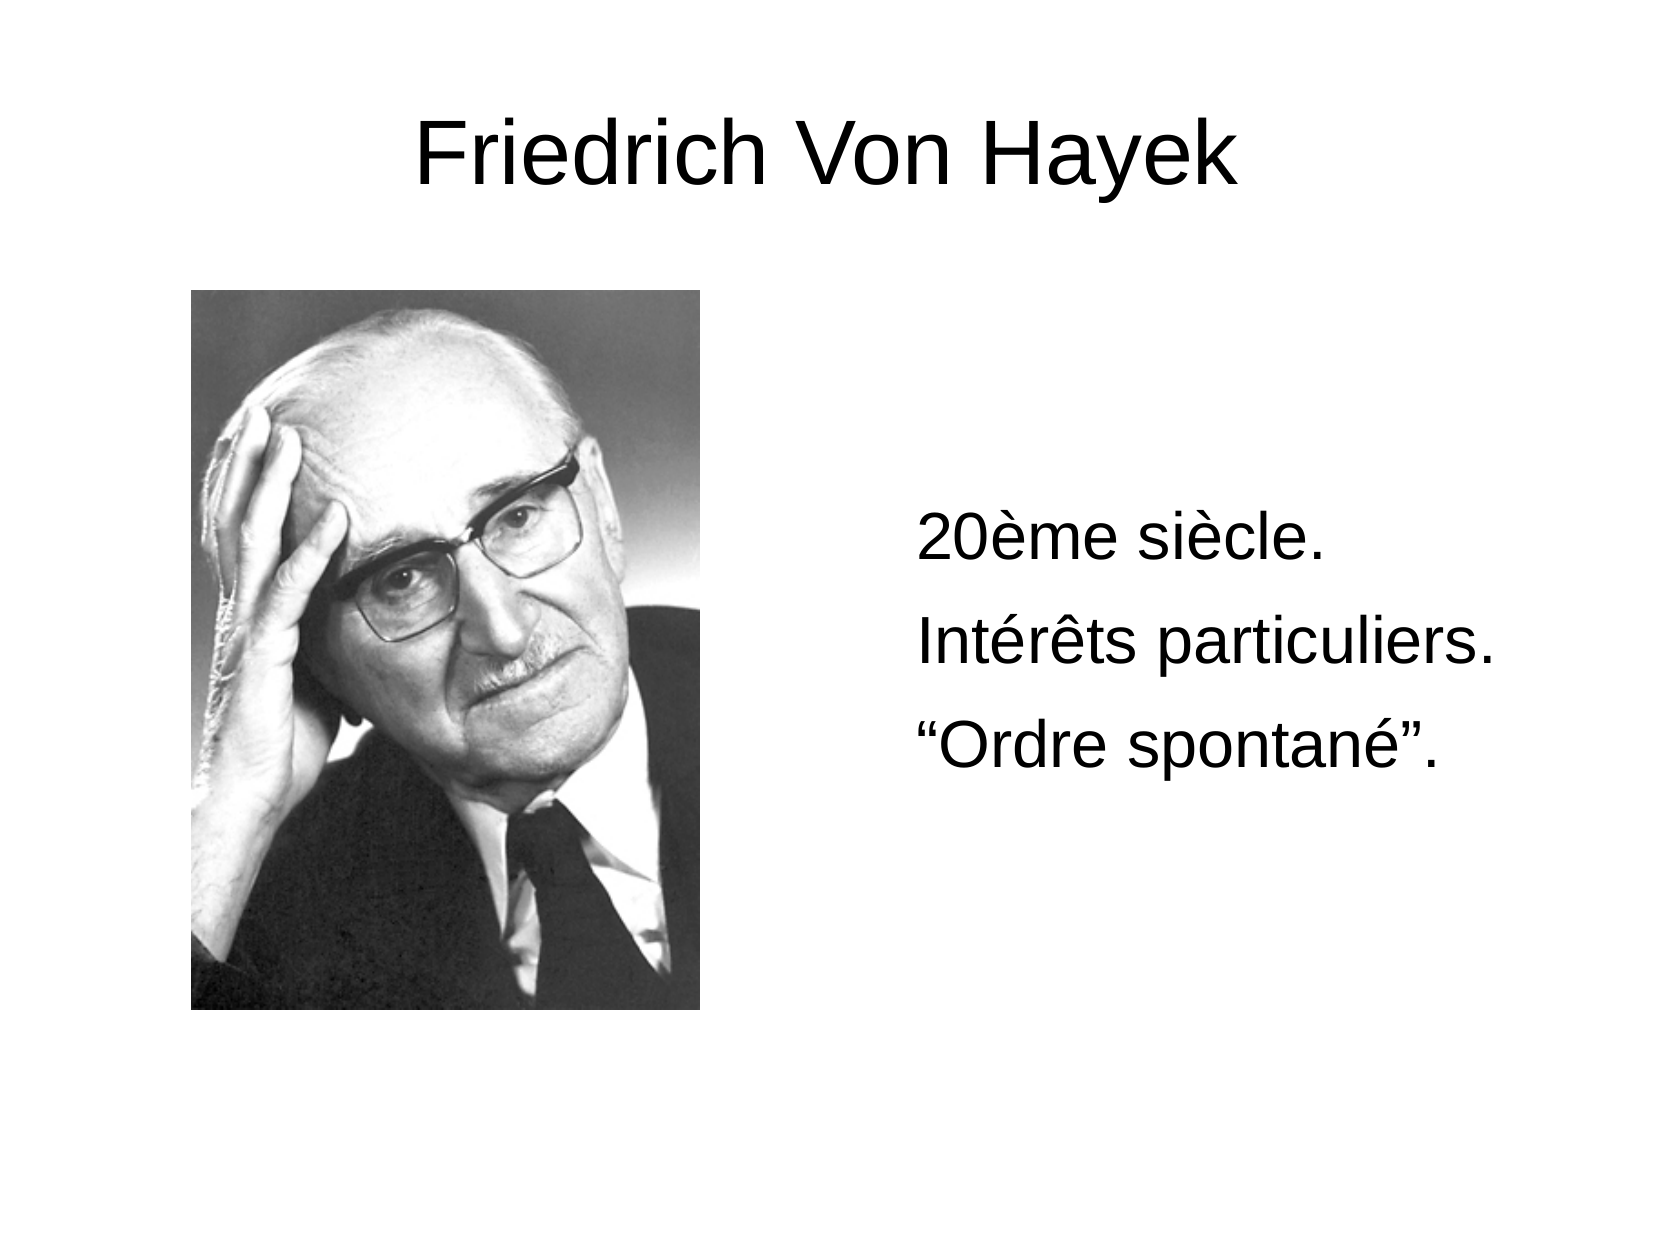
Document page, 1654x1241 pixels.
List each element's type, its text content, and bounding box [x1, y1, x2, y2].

list 20ème siècle. Intérêts particuliers. “Ordre spontané”. [845, 290, 1572, 1010]
picture [191, 290, 700, 1010]
title Friedrich Von Hayek [82, 49, 1571, 257]
